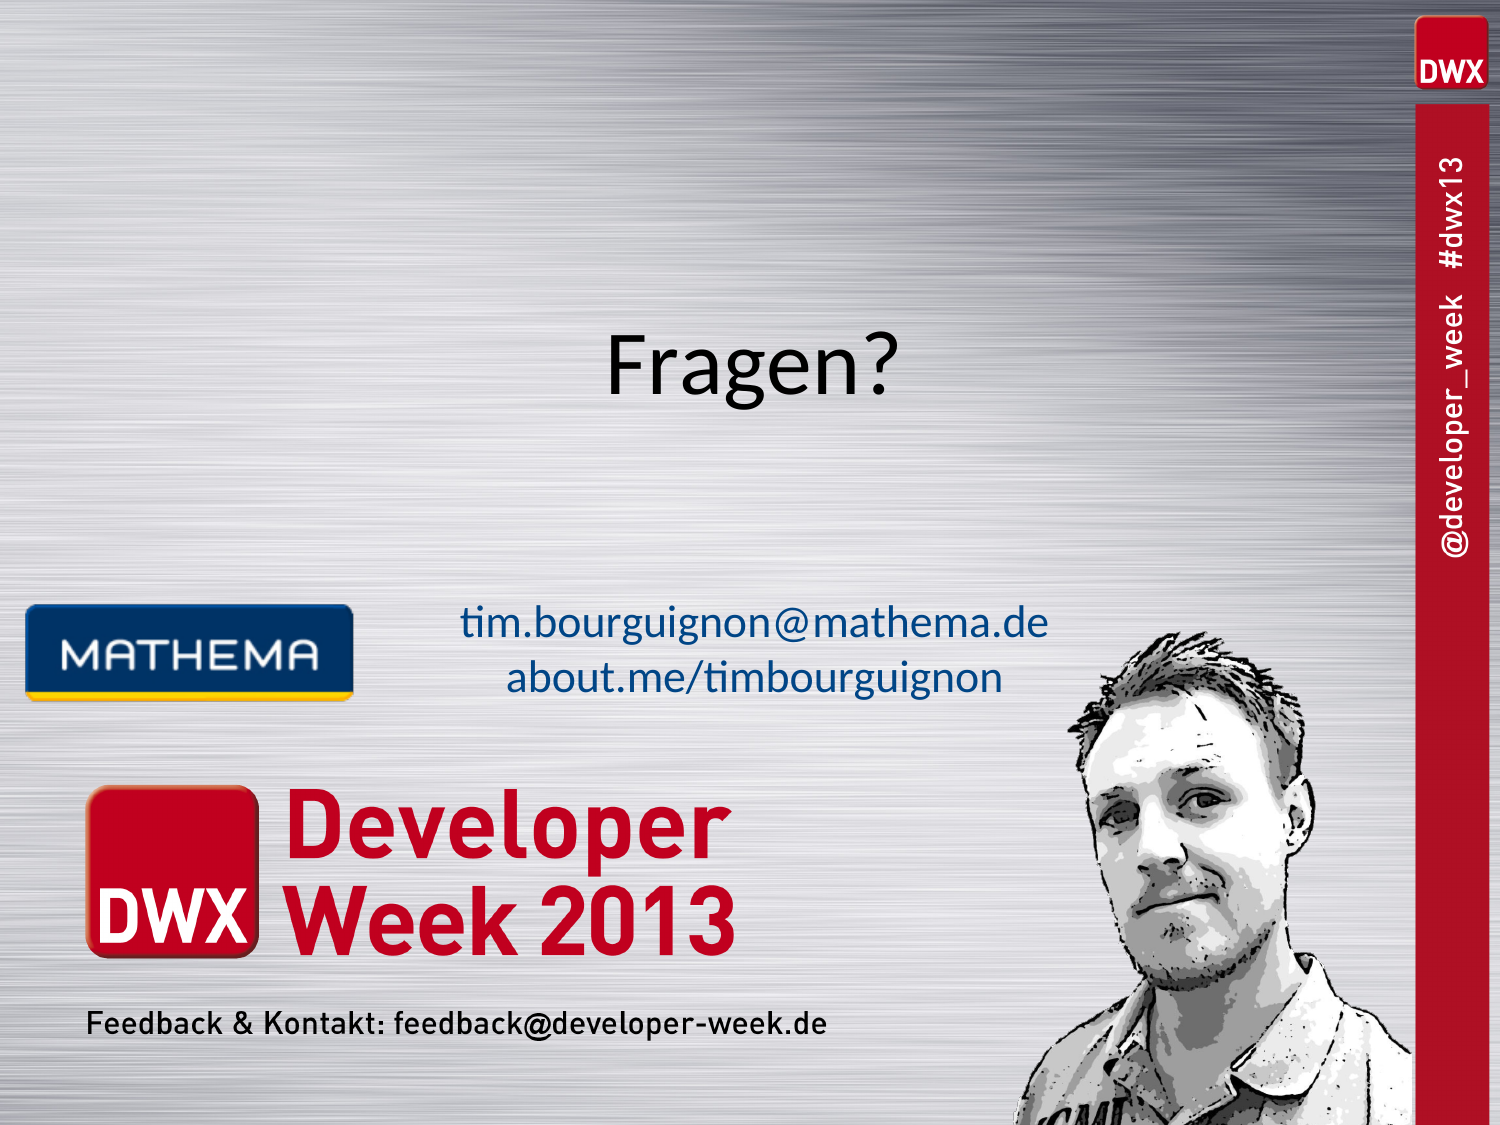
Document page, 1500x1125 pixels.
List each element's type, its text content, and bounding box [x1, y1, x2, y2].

text_box tim.bourguignon@mathema.de about.me/timbourguignon [412, 583, 1098, 710]
picture [0, 0, 1500, 1125]
text_box Fragen? [590, 295, 1500, 583]
